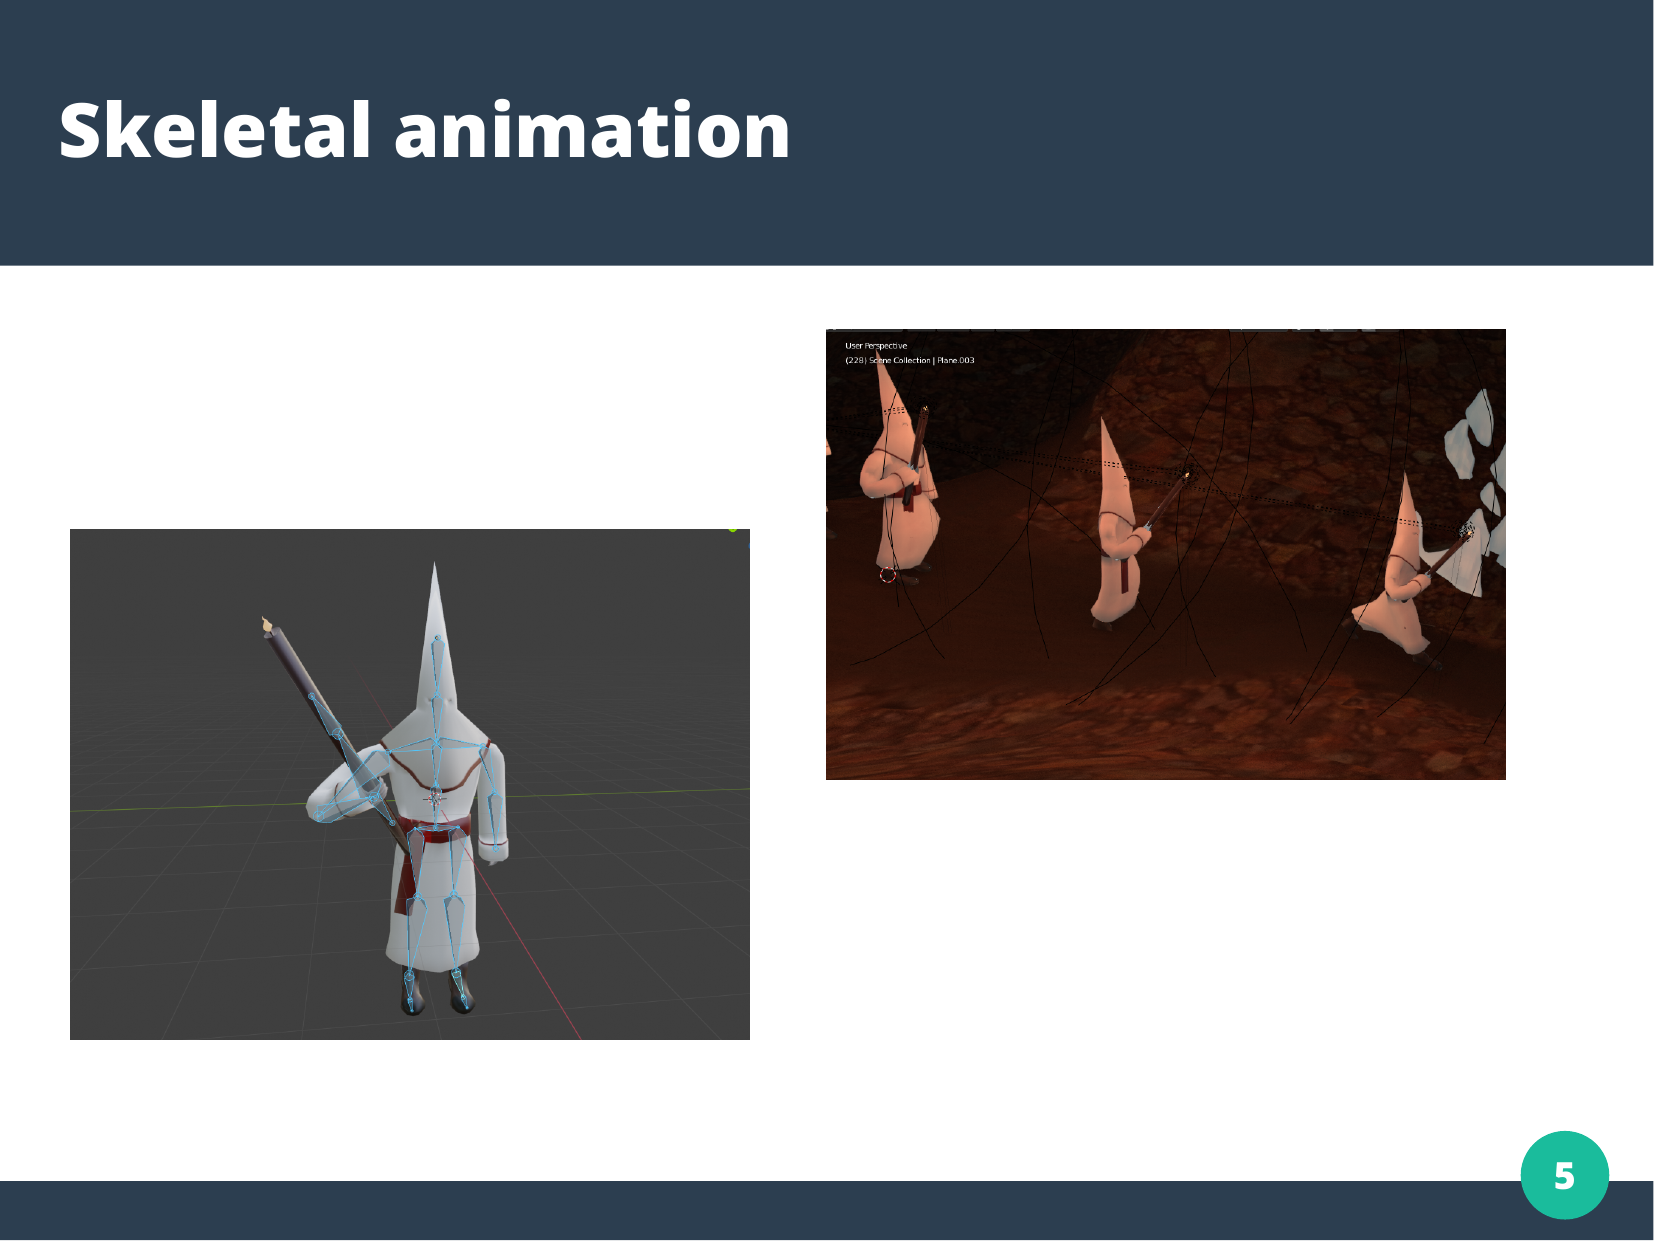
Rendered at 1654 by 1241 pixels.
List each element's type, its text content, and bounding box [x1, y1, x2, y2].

title Skeletal animation [59, 49, 1595, 207]
picture [826, 329, 1506, 780]
picture [70, 529, 750, 1040]
